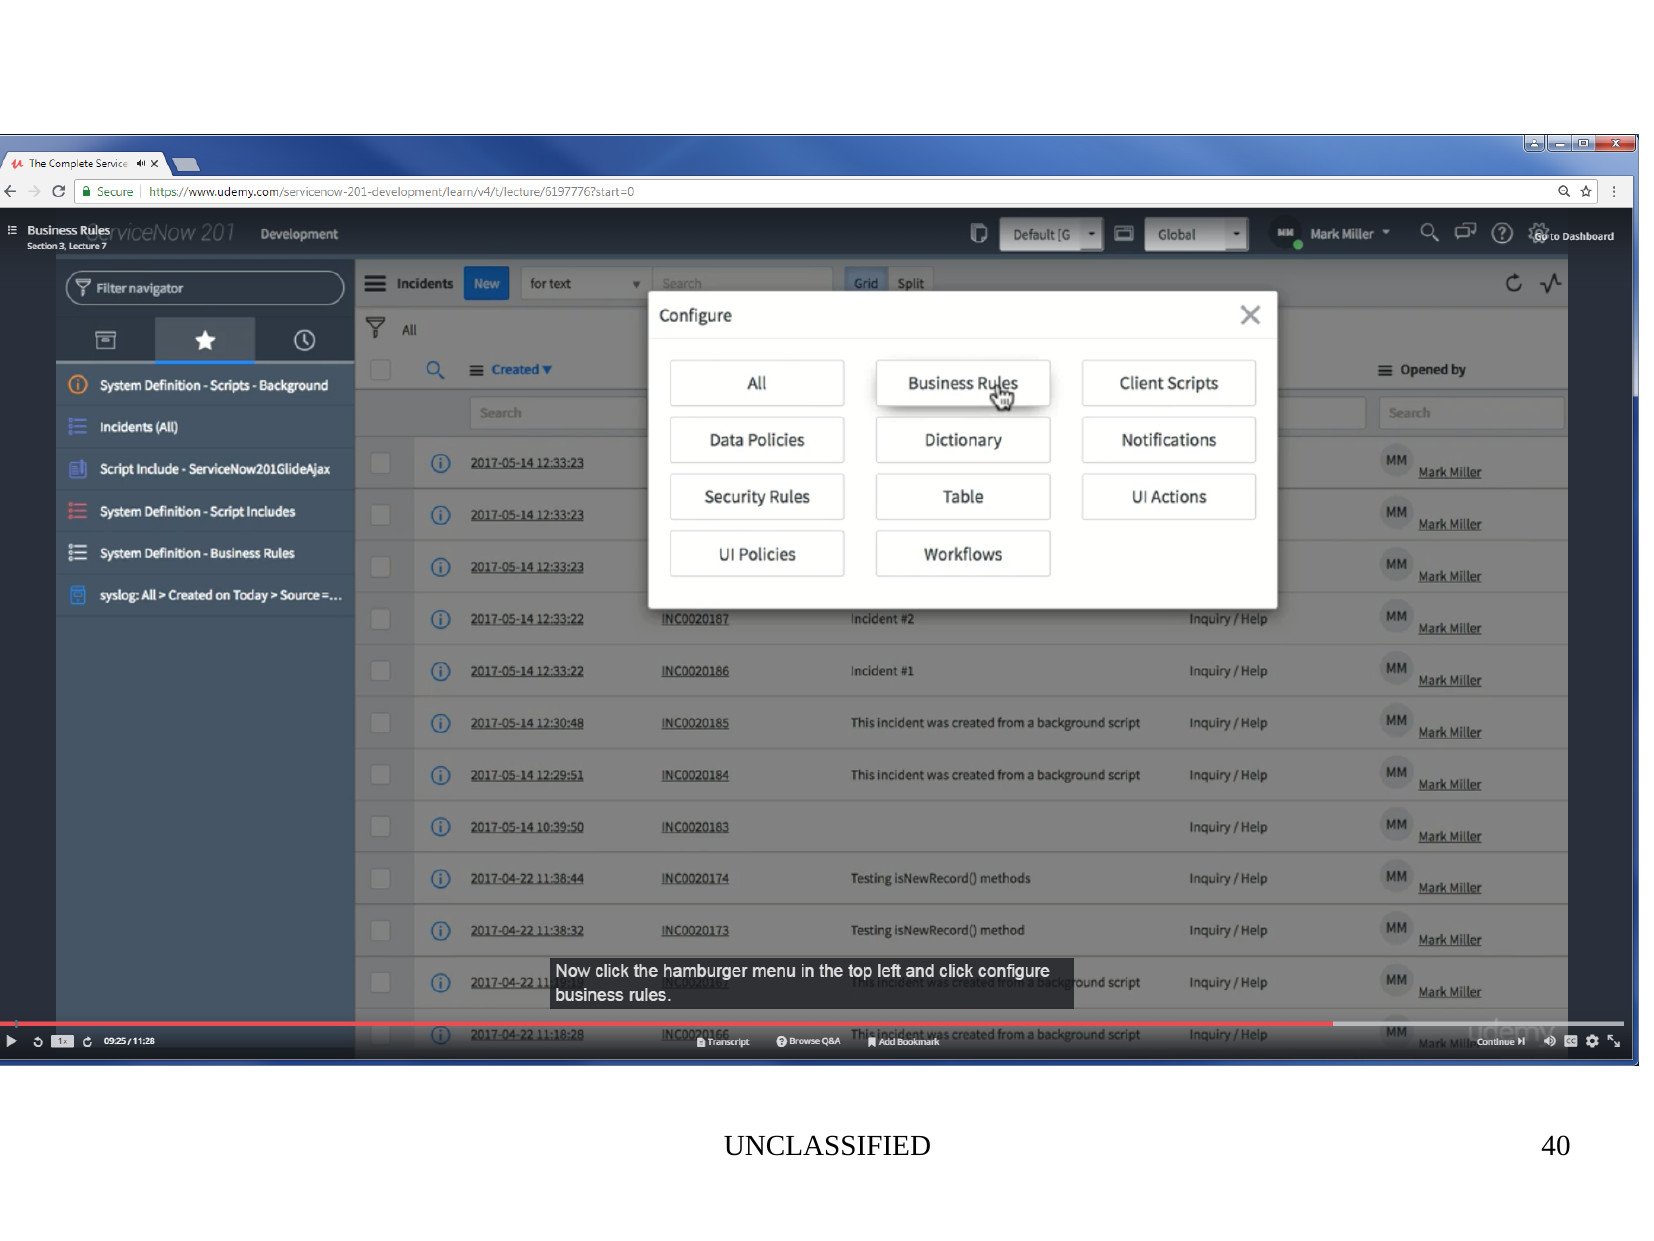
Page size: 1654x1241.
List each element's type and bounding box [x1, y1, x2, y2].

picture [0, 134, 1639, 1066]
